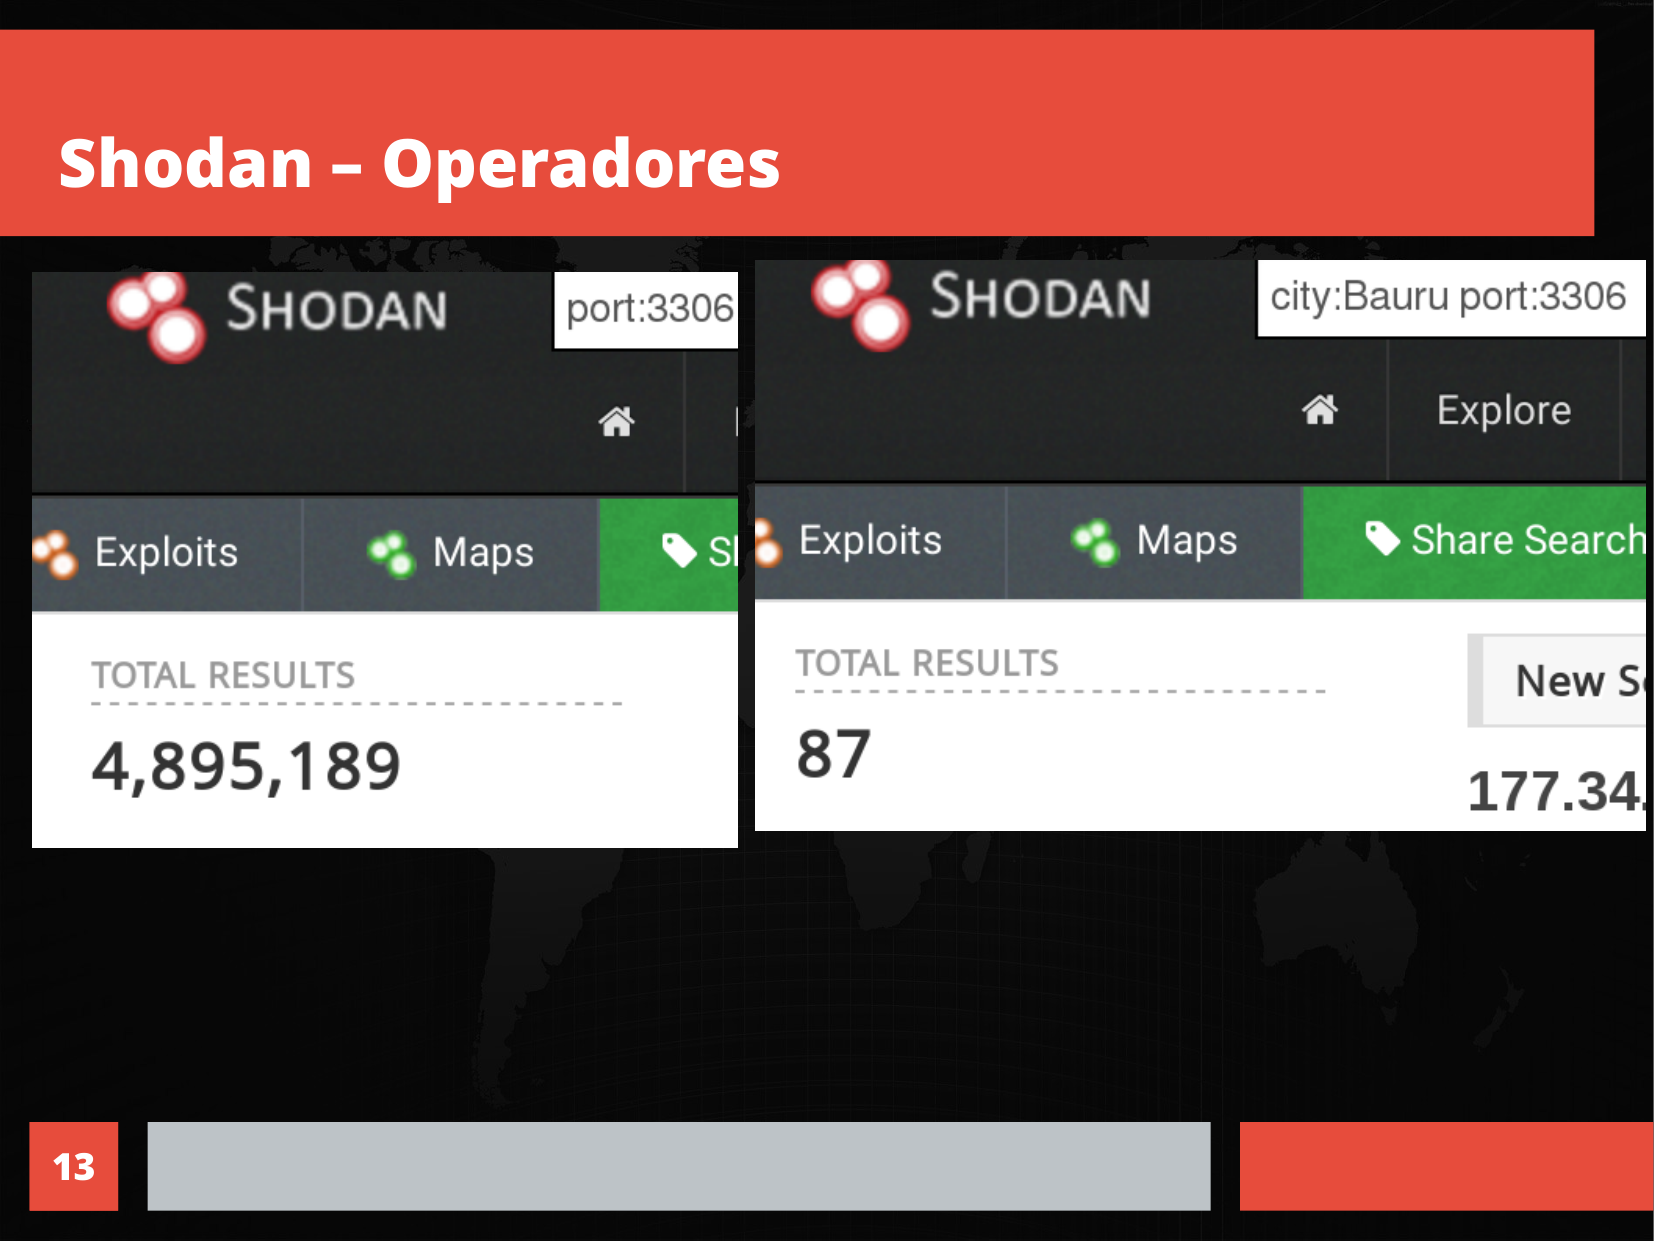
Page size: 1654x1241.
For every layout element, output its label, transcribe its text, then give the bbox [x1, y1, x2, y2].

title Shodan – Operadores [59, 59, 1595, 207]
picture [0, 0, 1654, 1241]
list [59, 324, 1565, 1093]
